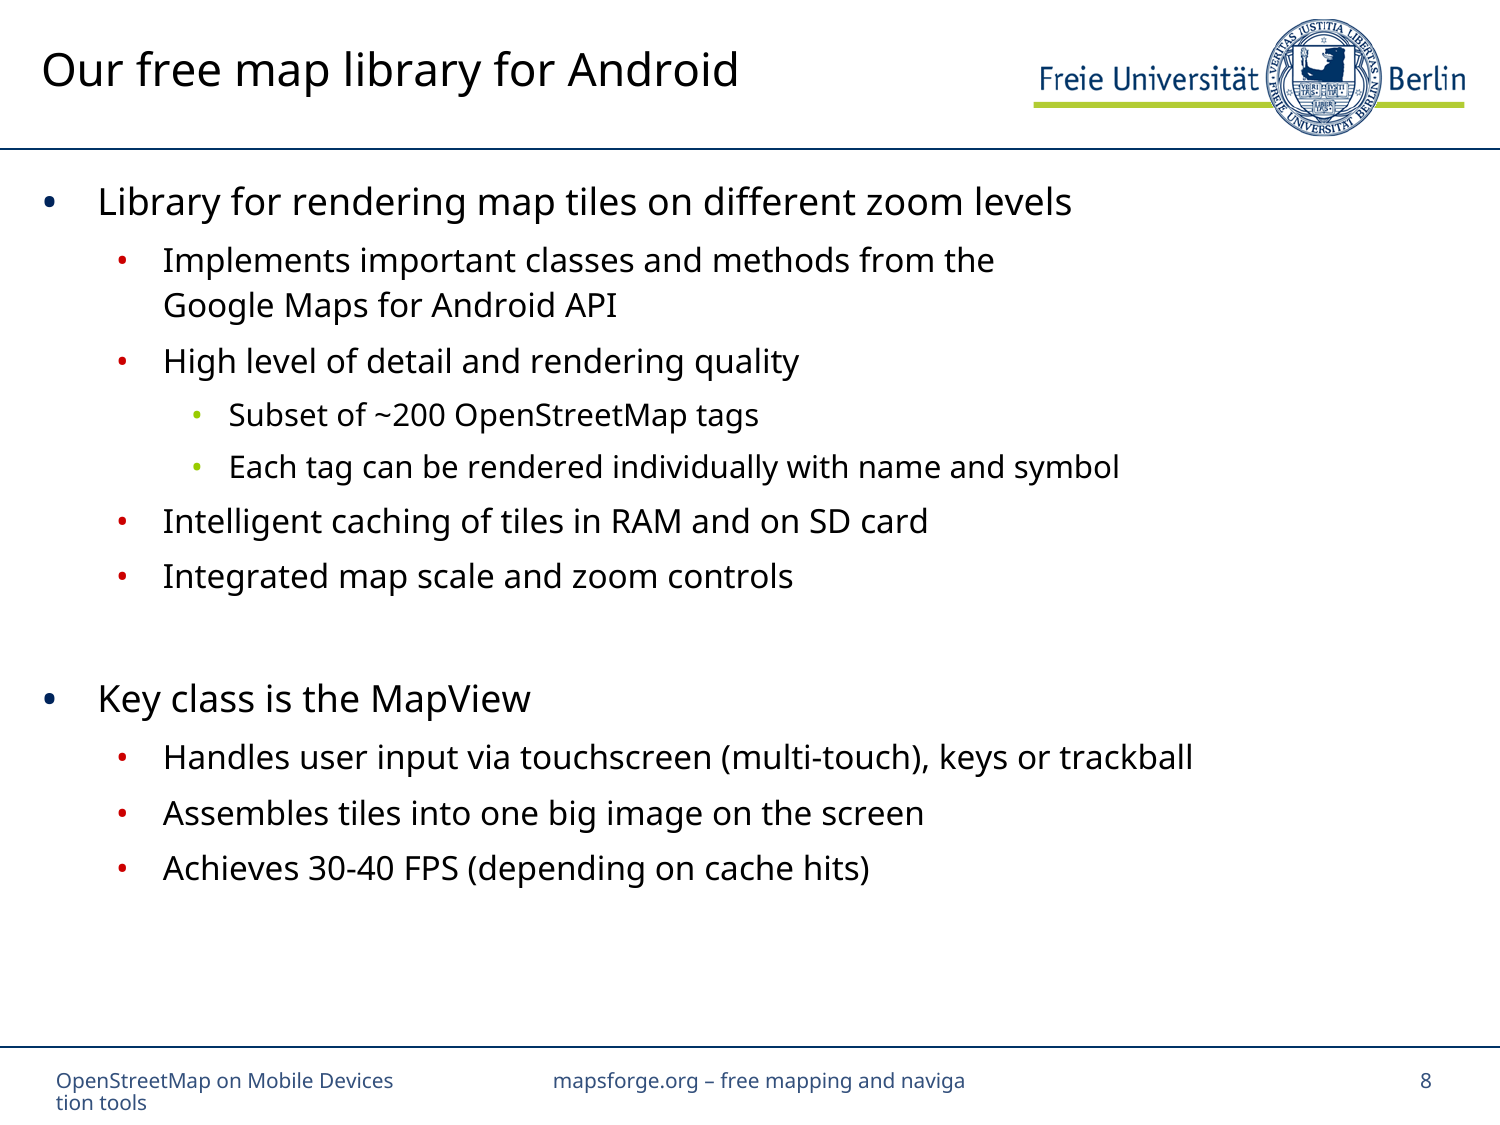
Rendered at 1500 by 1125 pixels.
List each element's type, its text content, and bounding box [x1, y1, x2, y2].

list Library for rendering map tiles on different zoom levels Implements important classes and methods from the Google Maps for Android API High level of detail and rendering quality Subset of ~200 OpenStreetMap tags Each tag can be rendered individually with name and symbol Intelligent caching of tiles in RAM and on SD card Integrated map scale and zoom controls Key class is the MapView Handles user input via touchscreen (multi-touch), keys or trackball Assembles tiles into one big image on the screen Achieves 30-40 FPS (depending on cache hits) [41, 175, 1447, 919]
picture [1033, 19, 1470, 137]
title Our free map library for Android [41, 0, 1016, 138]
